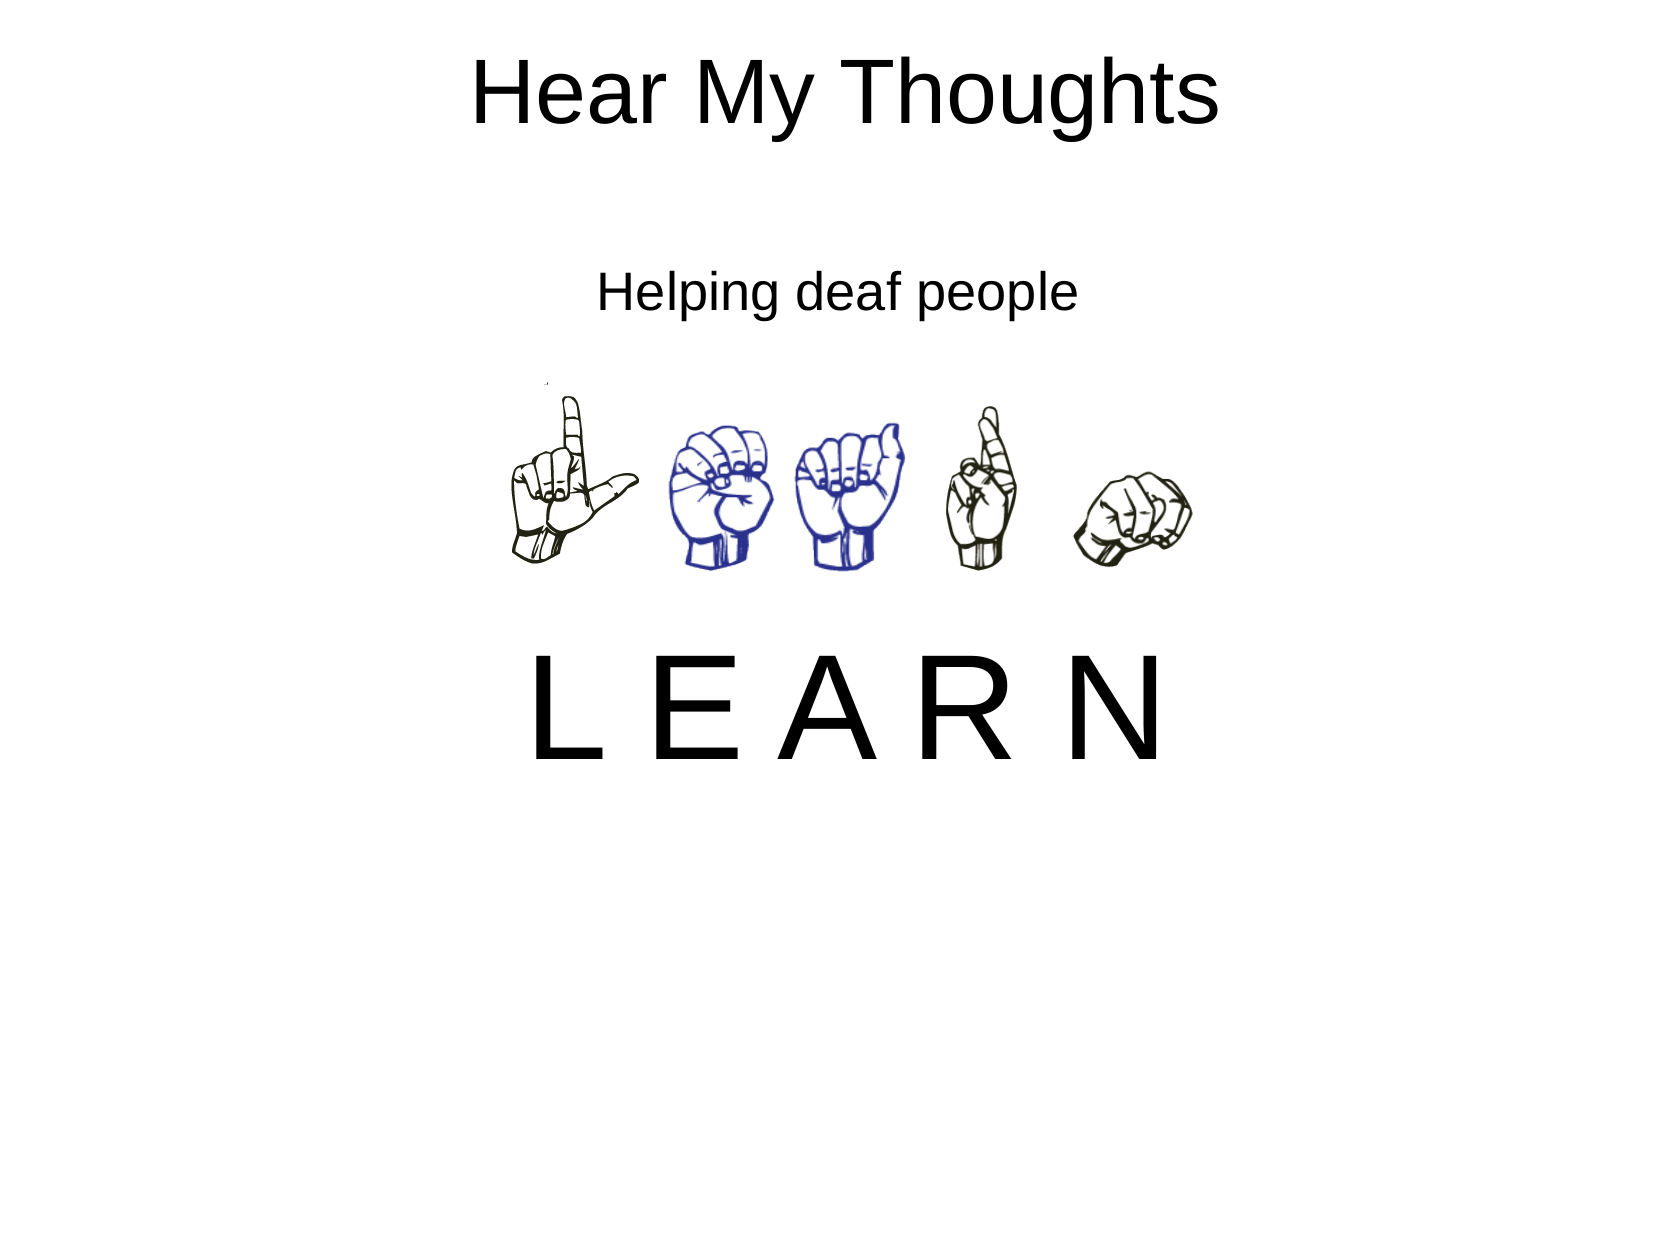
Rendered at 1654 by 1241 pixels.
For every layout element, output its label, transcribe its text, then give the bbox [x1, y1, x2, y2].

picture [1066, 454, 1201, 575]
picture [495, 379, 641, 586]
picture [940, 400, 1021, 575]
title Hear My Thoughts [101, 0, 1591, 196]
picture [790, 409, 911, 575]
text_box Helping deaf people [582, 254, 1096, 331]
picture [660, 409, 781, 575]
text_box L E A R N [510, 616, 1186, 800]
